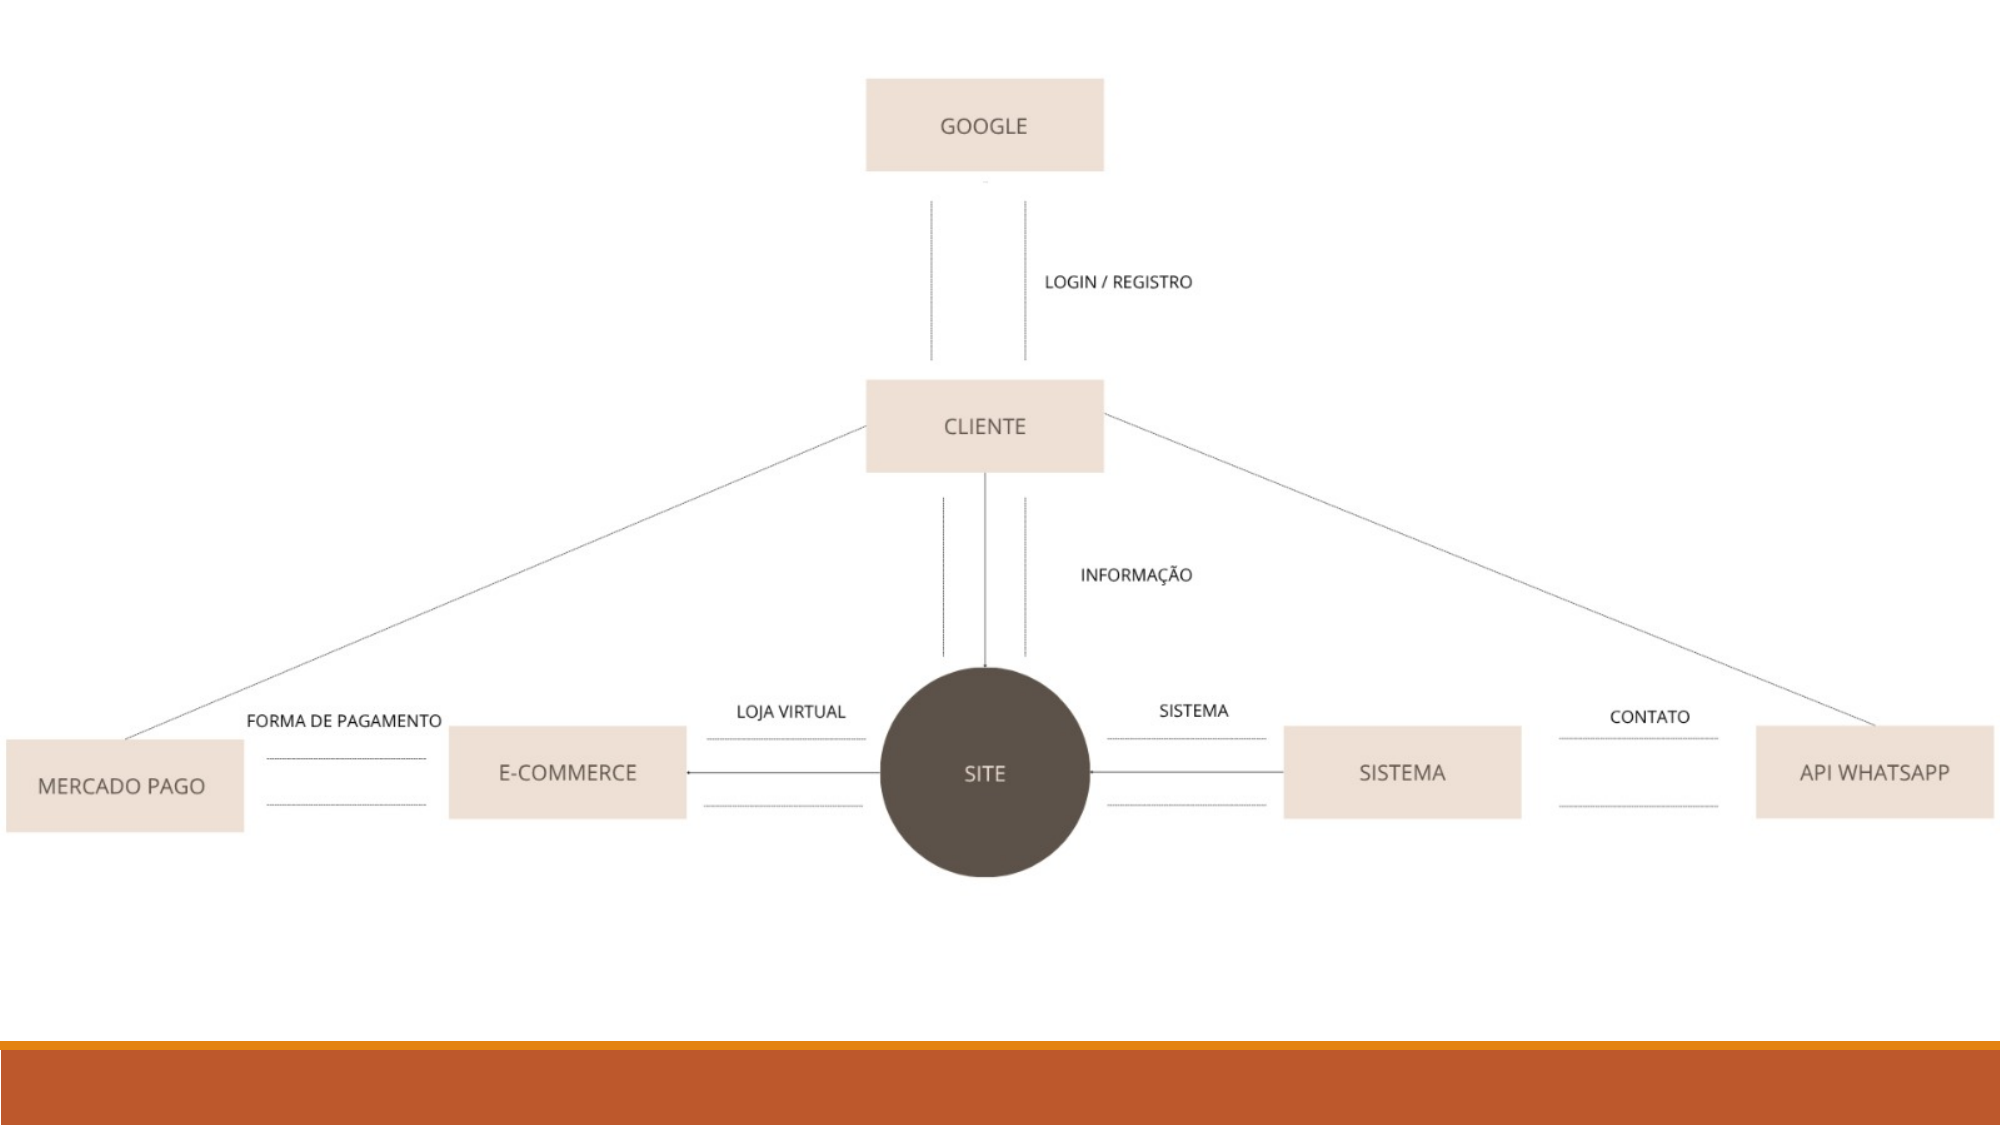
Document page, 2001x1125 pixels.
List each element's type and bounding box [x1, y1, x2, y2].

text_box [0, 1041, 2000, 1125]
picture [0, 0, 2000, 1041]
